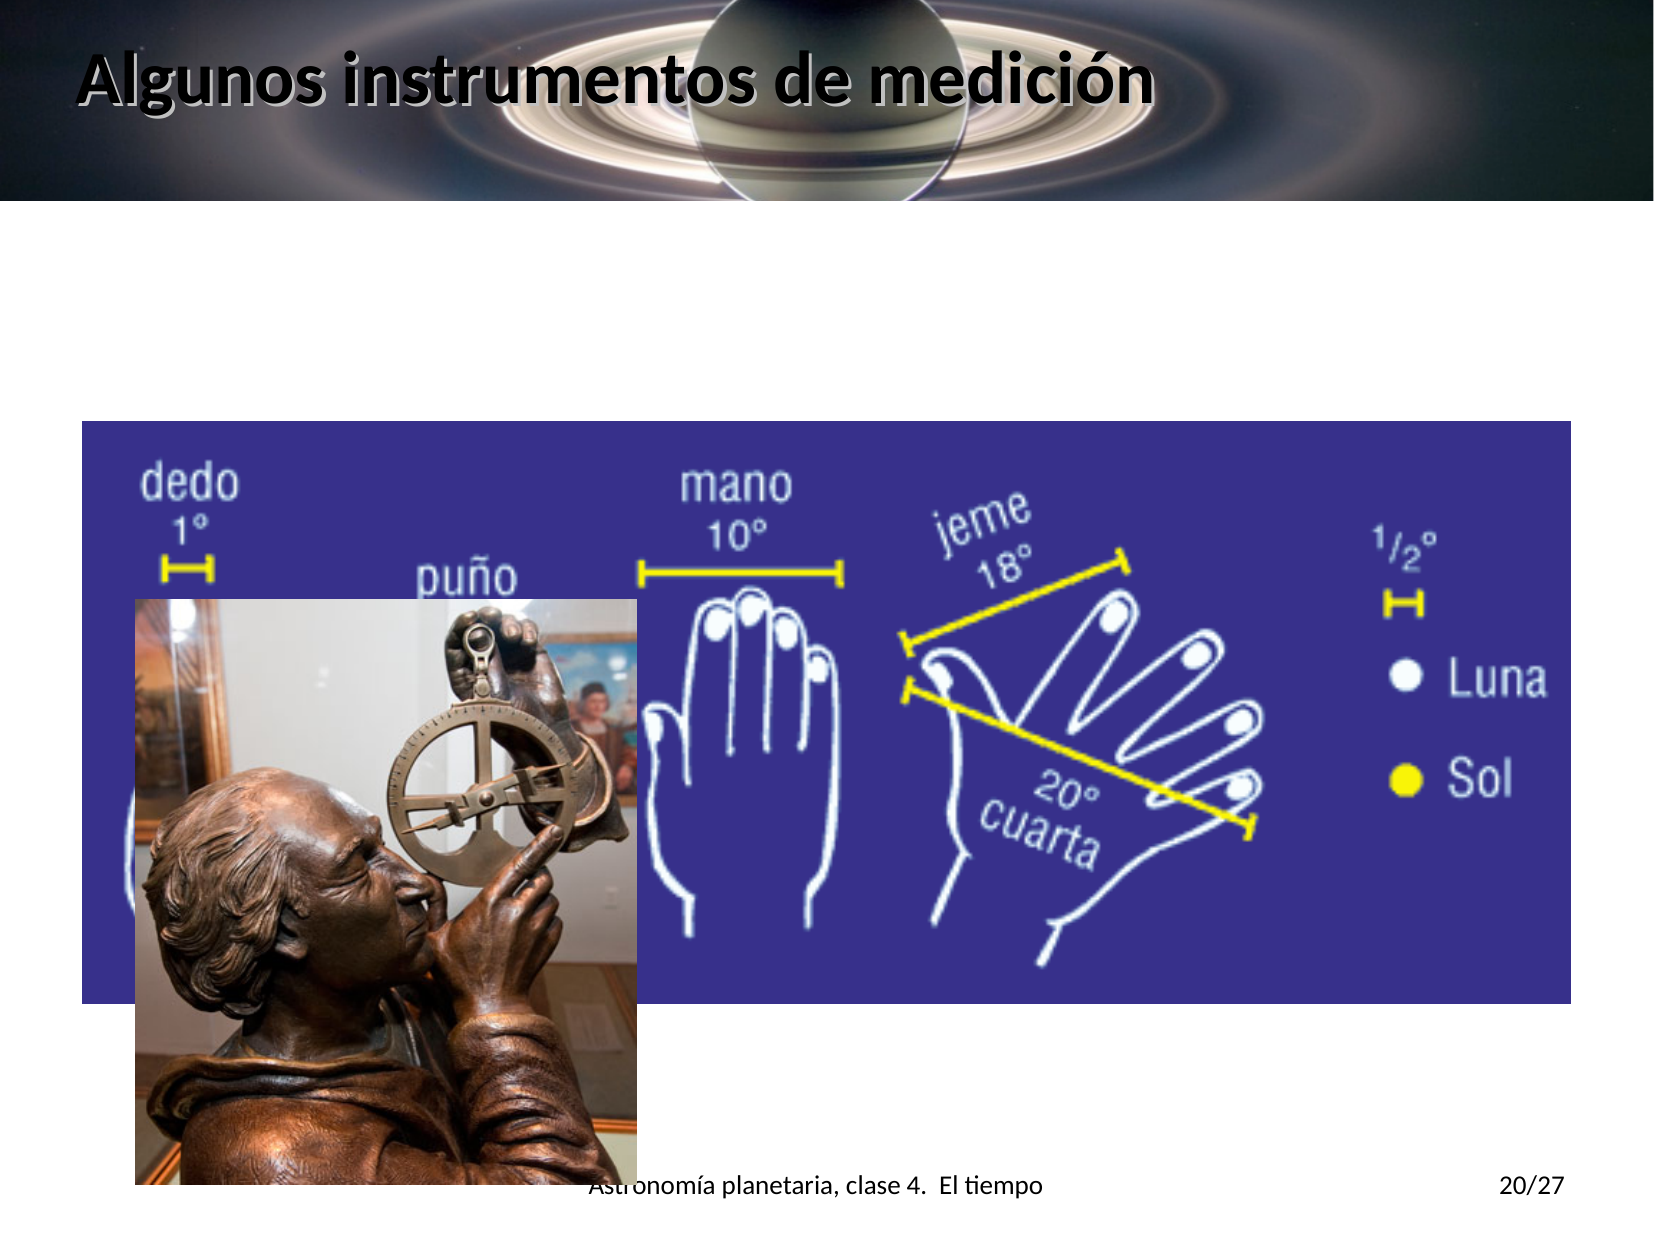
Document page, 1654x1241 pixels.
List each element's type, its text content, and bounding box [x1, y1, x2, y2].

picture [0, 0, 1654, 201]
picture [82, 421, 1571, 1186]
title Algunos instrumentos de medición [75, 19, 1564, 151]
